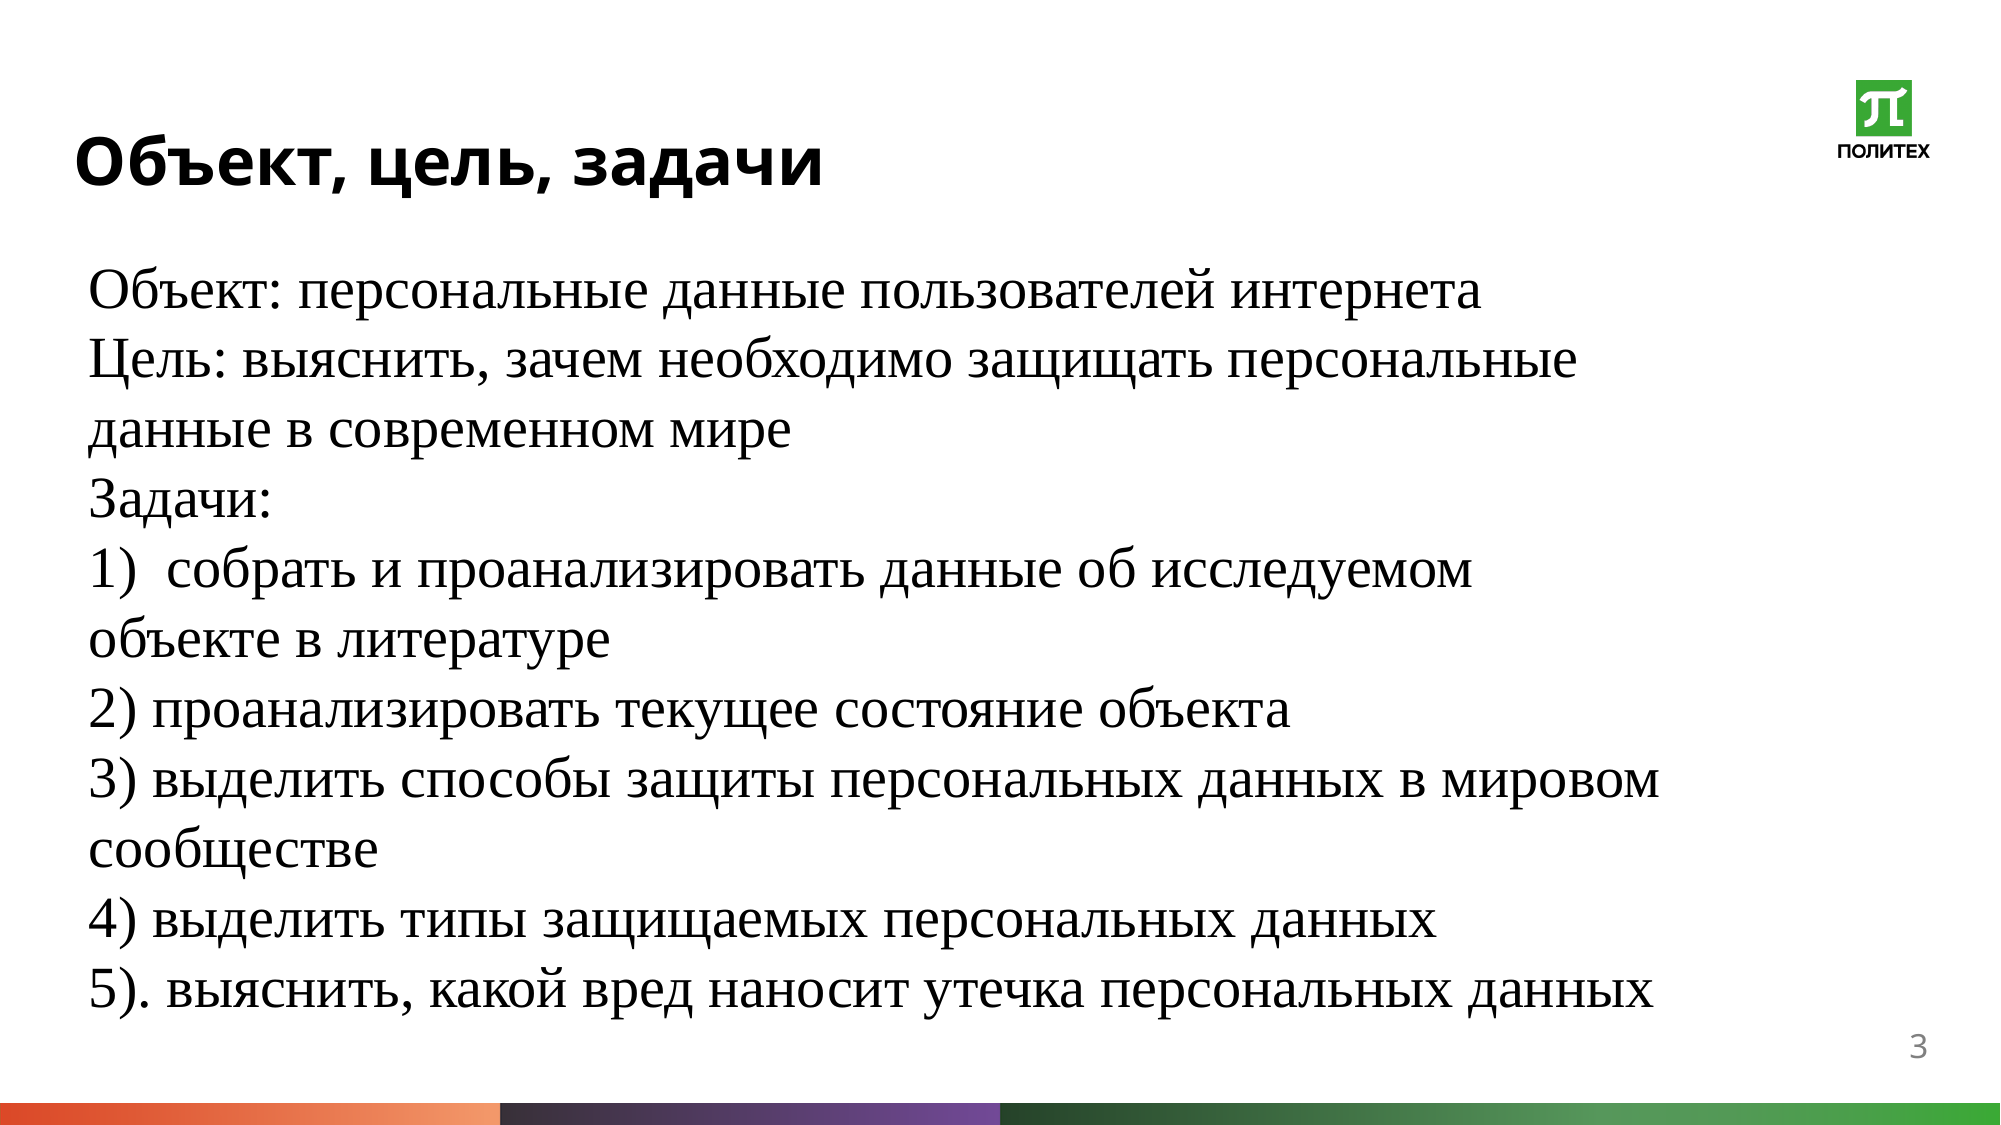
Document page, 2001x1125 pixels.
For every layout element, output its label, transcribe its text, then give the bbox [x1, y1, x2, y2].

slide_number <номер> [1493, 1018, 1944, 1079]
picture [0, 1103, 2000, 1125]
text_box Объект, цель, задачи [59, 111, 916, 207]
picture [1838, 80, 1930, 158]
text_box Объект: персональные данные пользователей интернета Цель: выяснить, зачем необходимо защищать персональные данные в современном мире Задачи: 1) собрать и проанализировать данные об исследуемом объекте в литературе 2) проанализировать текущее состояние объекта 3) выделить способы защиты персональных данных в мировом сообществе 4) выделить типы защищаемых персональных данных 5). выяснить, какой вред наносит утечка персональных данных [74, 242, 1684, 1028]
